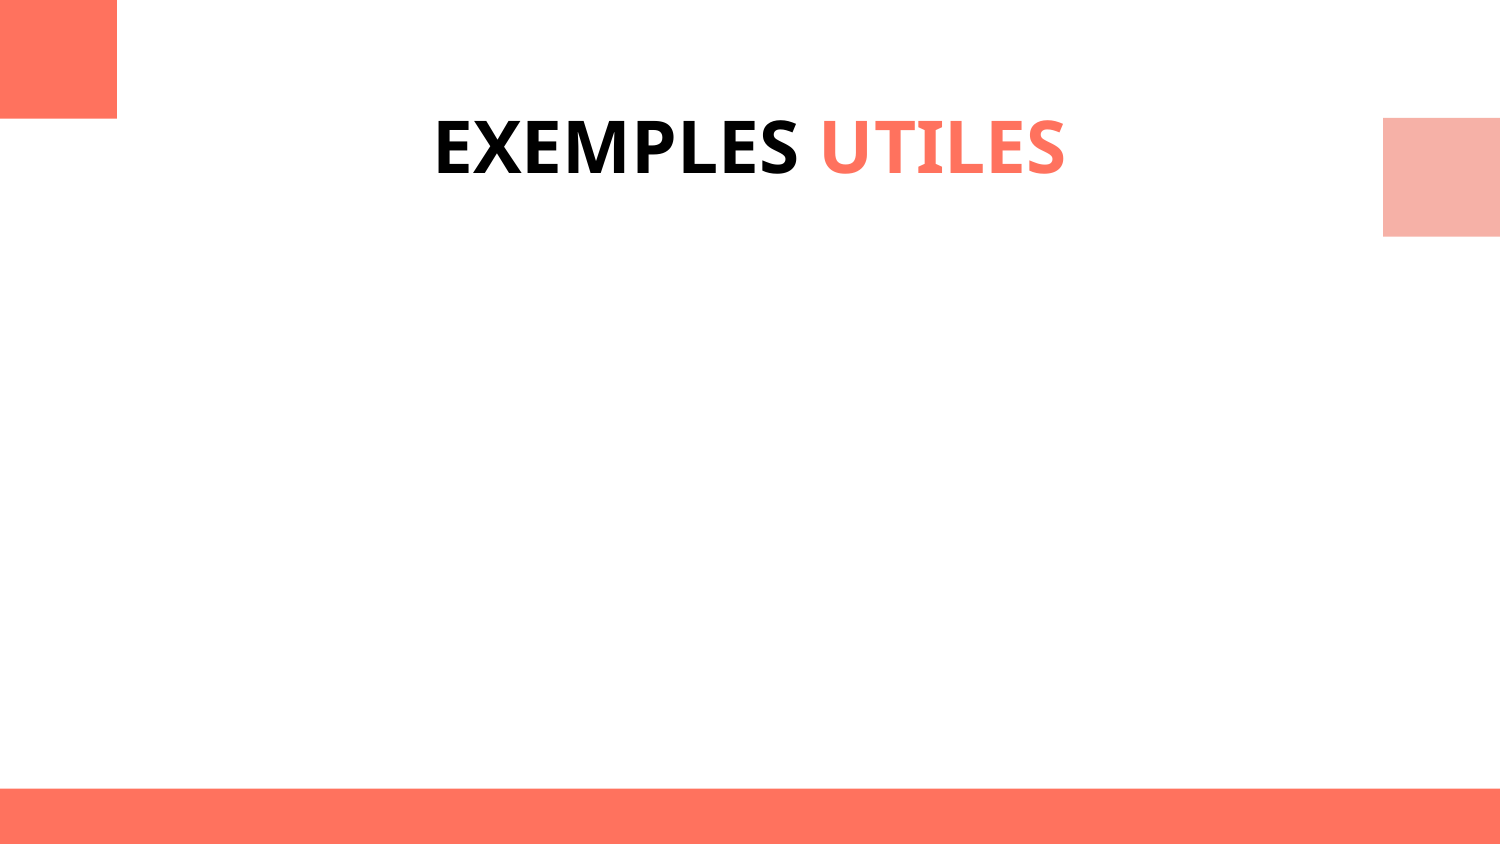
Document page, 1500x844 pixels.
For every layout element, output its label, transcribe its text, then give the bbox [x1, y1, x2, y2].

title EXEMPLES UTILES [97, 107, 1402, 181]
